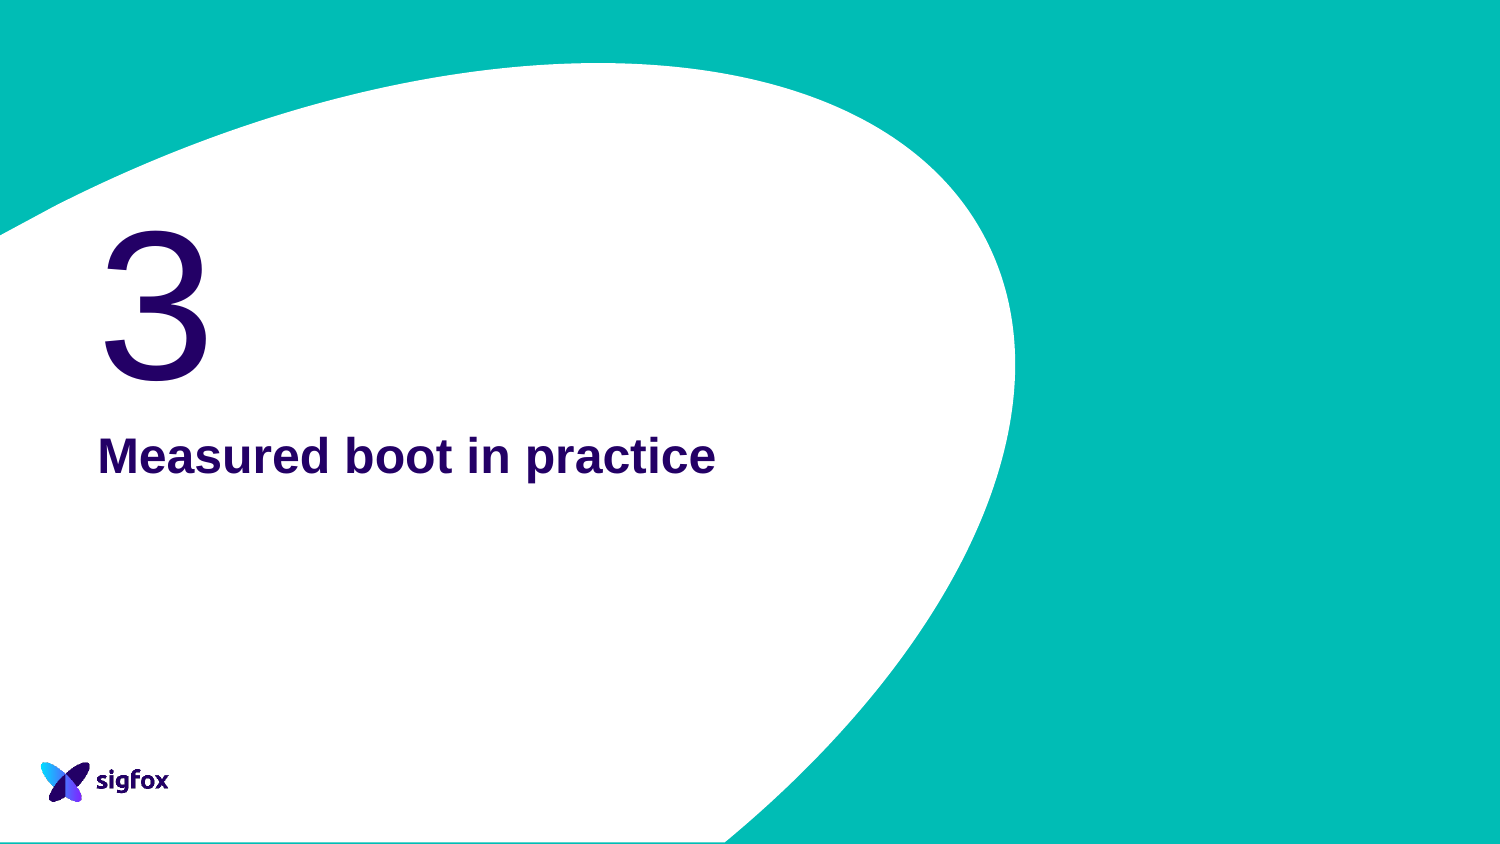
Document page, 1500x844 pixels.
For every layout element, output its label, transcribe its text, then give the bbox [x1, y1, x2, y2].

text_box Measured boot in practice [97, 423, 785, 538]
text_box 3 [97, 167, 405, 431]
picture [36, 760, 174, 803]
